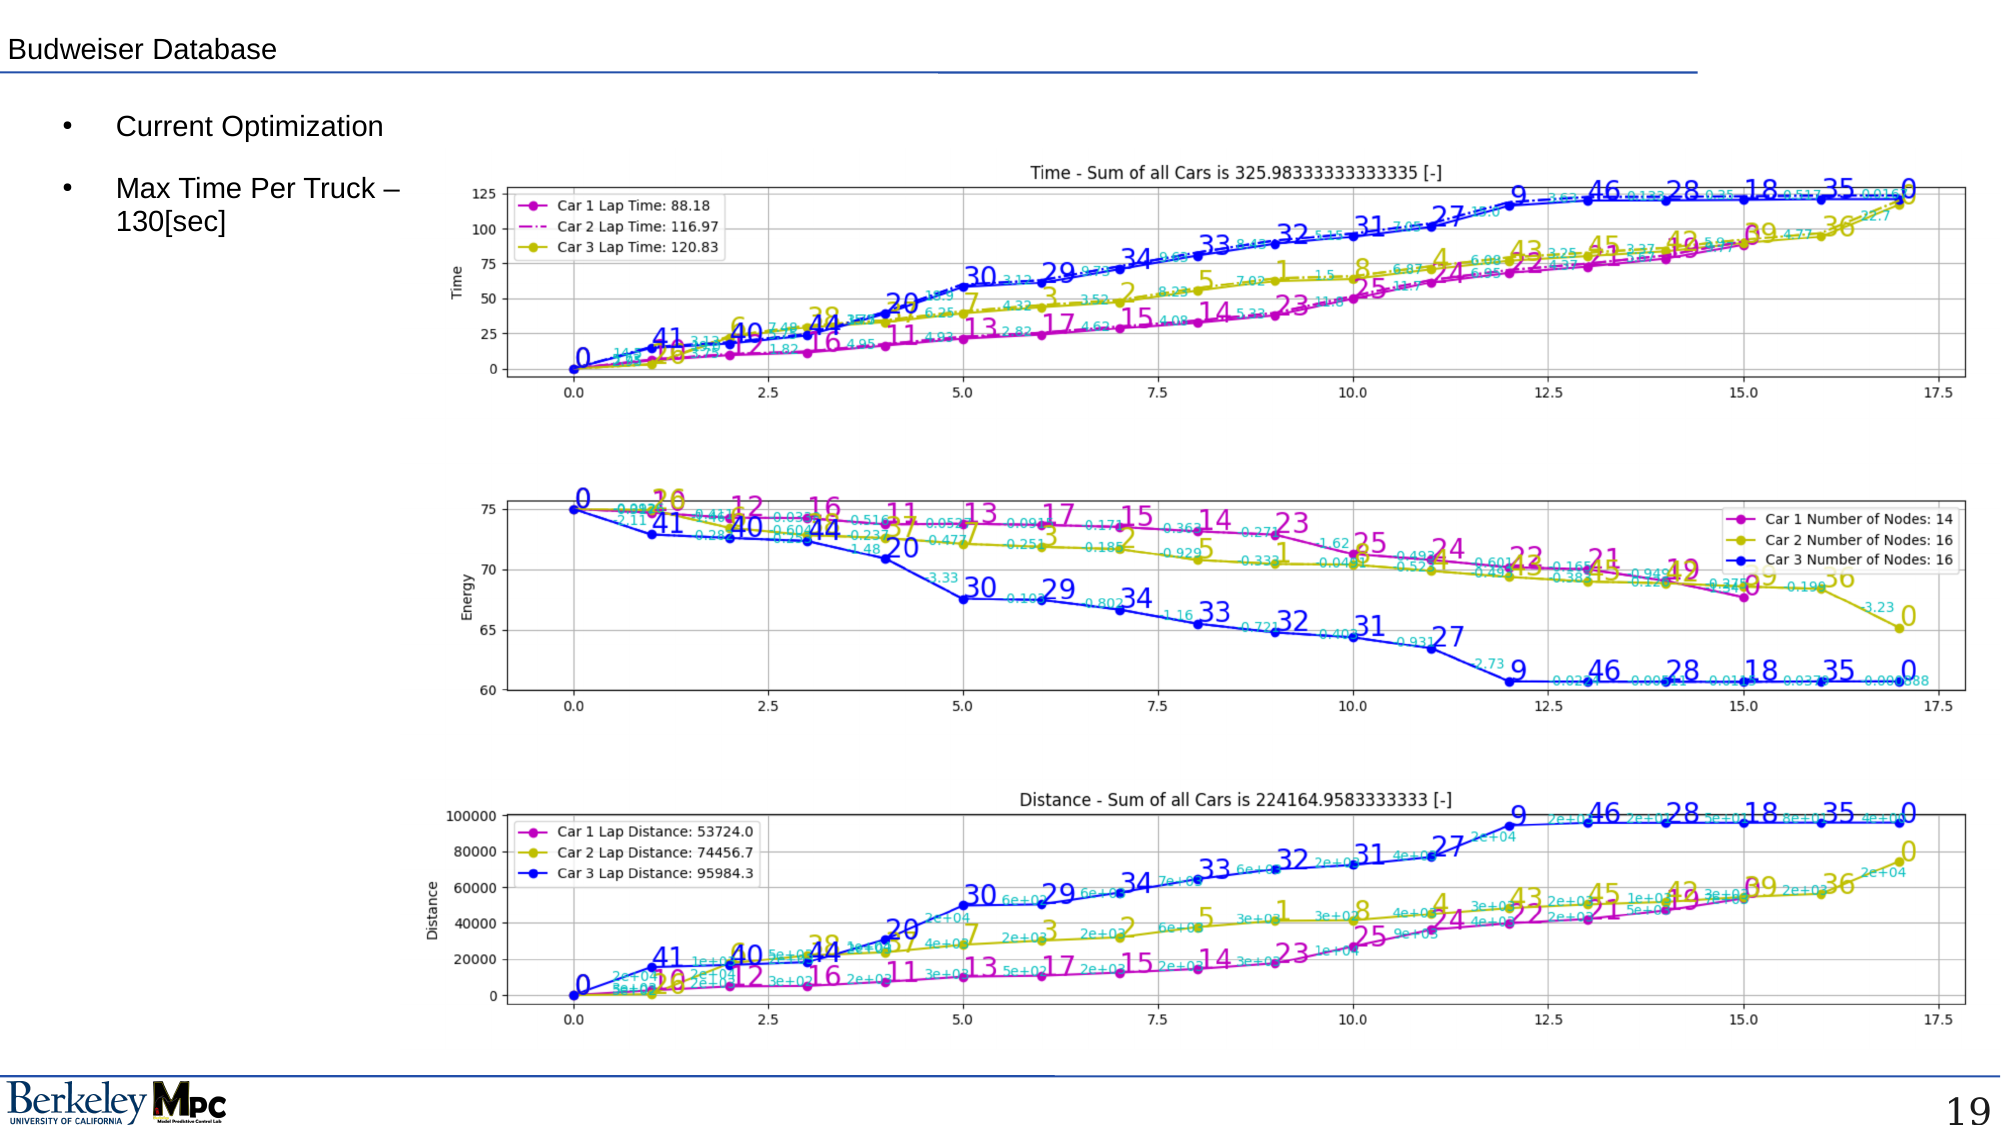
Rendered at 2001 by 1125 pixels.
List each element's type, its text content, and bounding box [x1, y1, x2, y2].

picture [413, 148, 2000, 1051]
list Current Optimization Max Time Per Truck – 130[sec] [44, 110, 413, 1054]
title Budweiser Database [7, 7, 1930, 92]
picture [0, 1072, 226, 1125]
